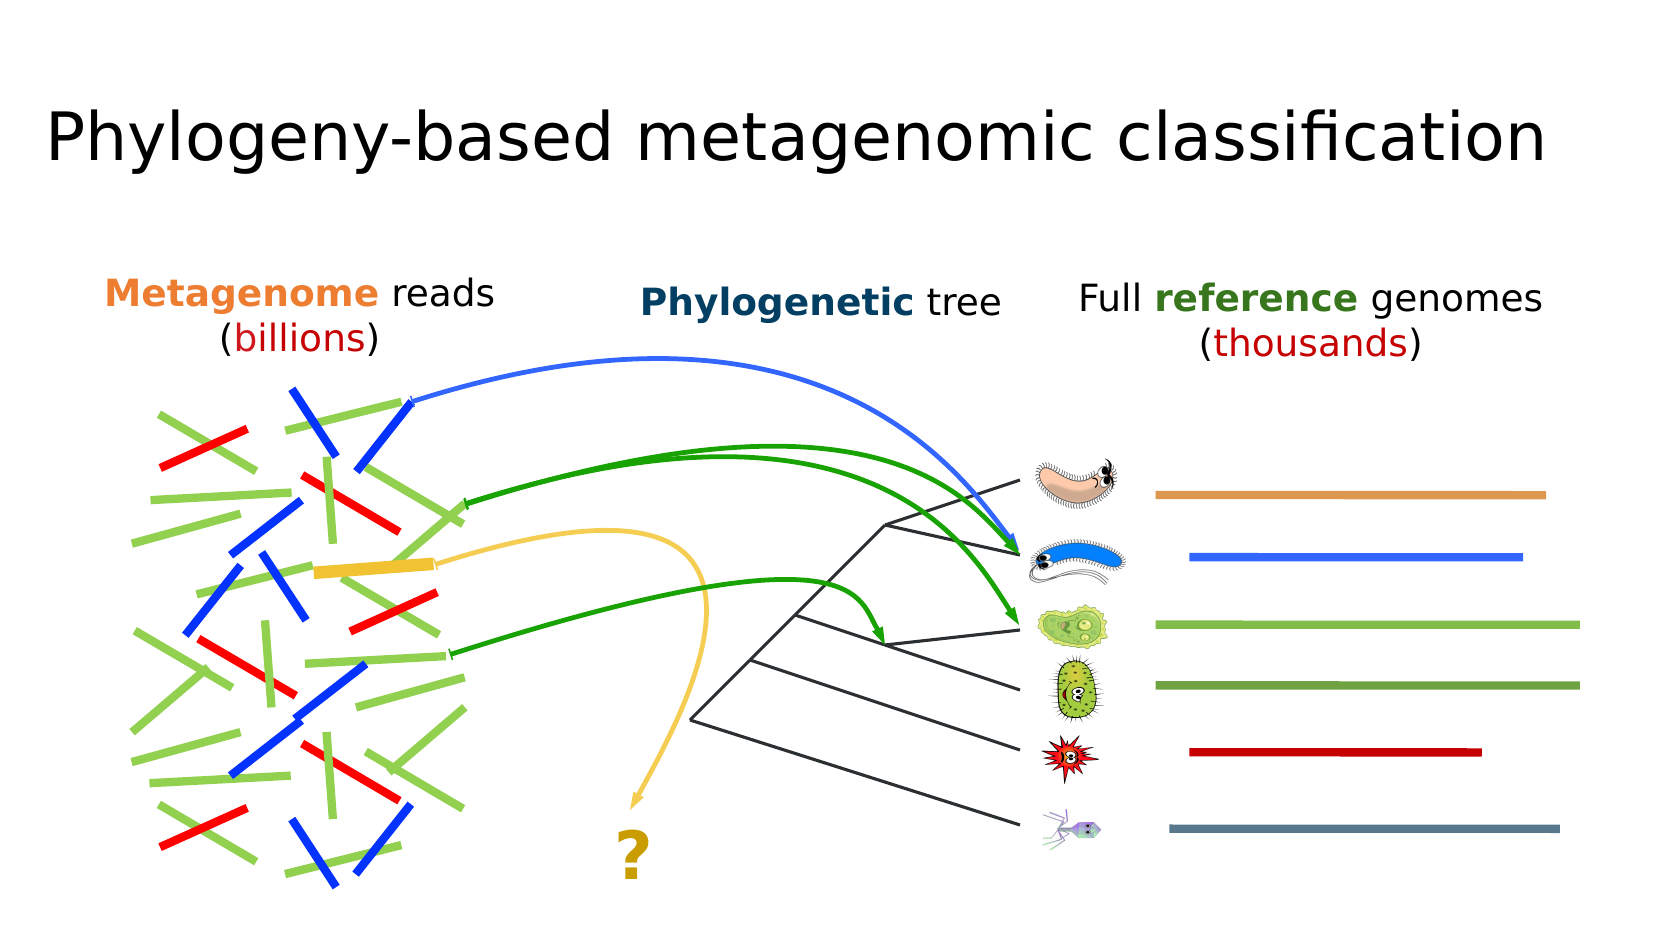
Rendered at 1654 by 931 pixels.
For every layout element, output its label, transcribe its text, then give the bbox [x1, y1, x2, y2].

title Phylogeny-based metagenomic classification [30, 49, 1636, 230]
text_box Phylogenetic tree [615, 269, 1027, 339]
picture [1042, 809, 1101, 850]
picture [1029, 539, 1126, 586]
text_box Full reference genomes (thousands) [1041, 266, 1580, 363]
picture [1035, 457, 1117, 511]
text_box ? [600, 810, 646, 903]
picture [1034, 599, 1110, 724]
text_box Metagenome reads (billions) [74, 261, 526, 358]
picture [1041, 735, 1099, 784]
